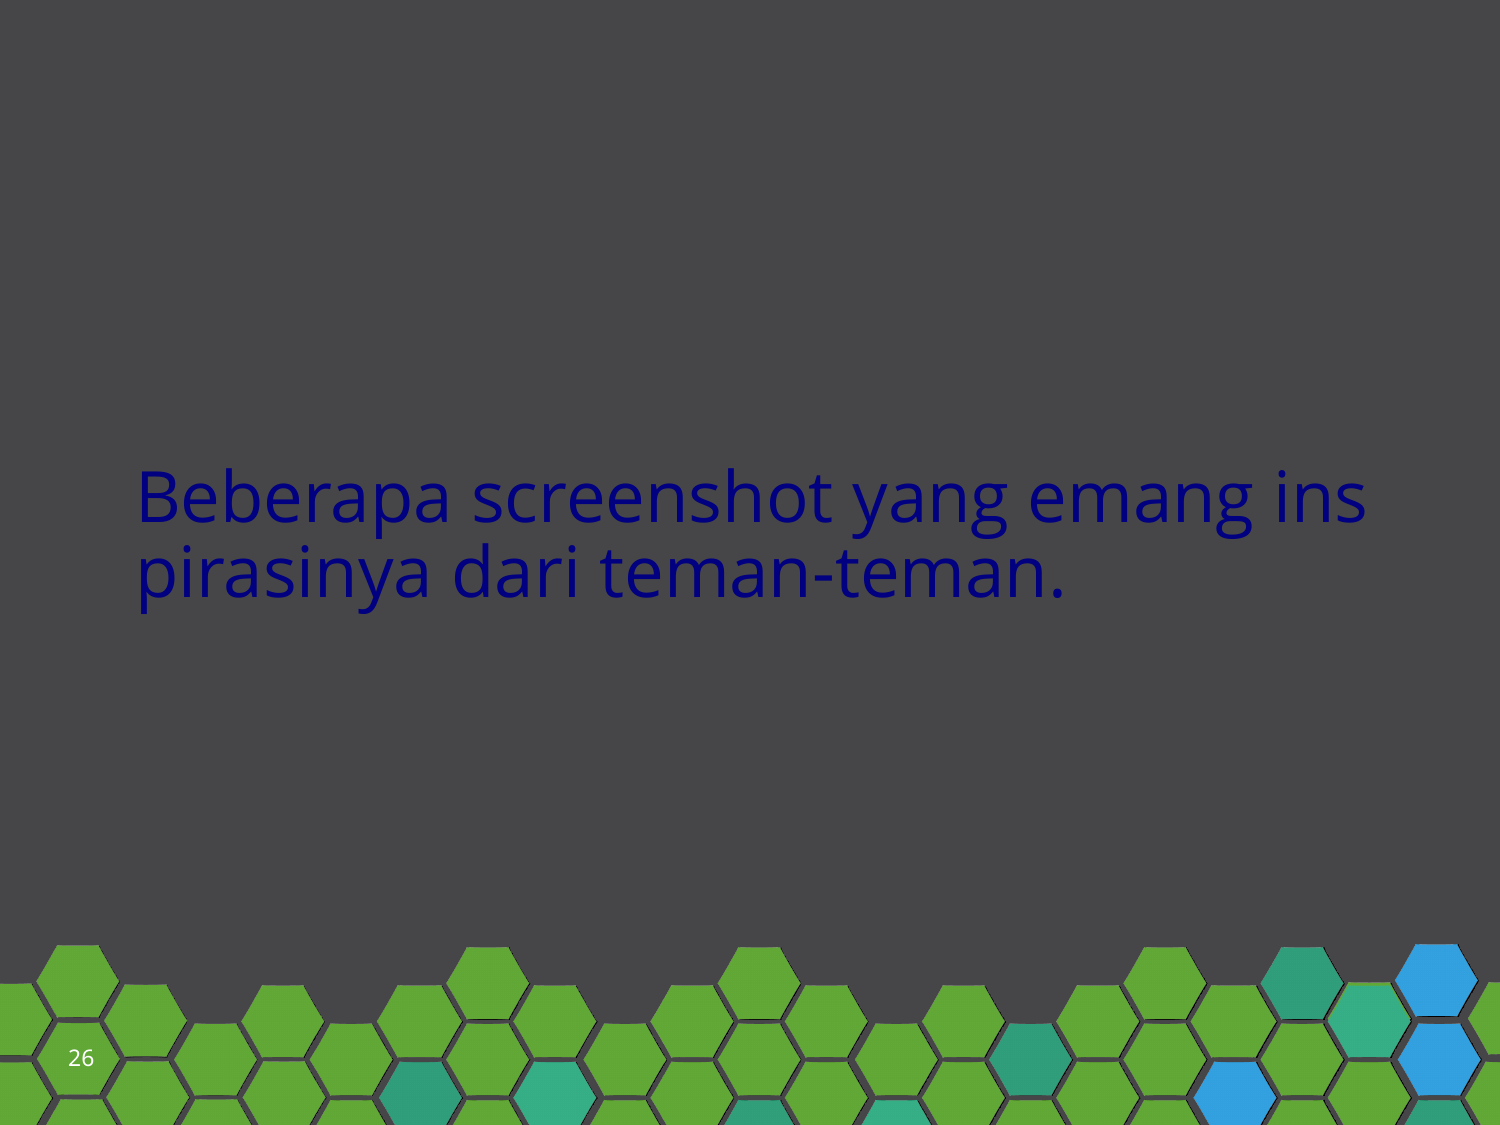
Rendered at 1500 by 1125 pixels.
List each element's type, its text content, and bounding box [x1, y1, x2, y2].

title Beberapa screenshot yang emang inspirasinya dari teman-teman. [135, 414, 1372, 577]
picture [0, 944, 1500, 1125]
